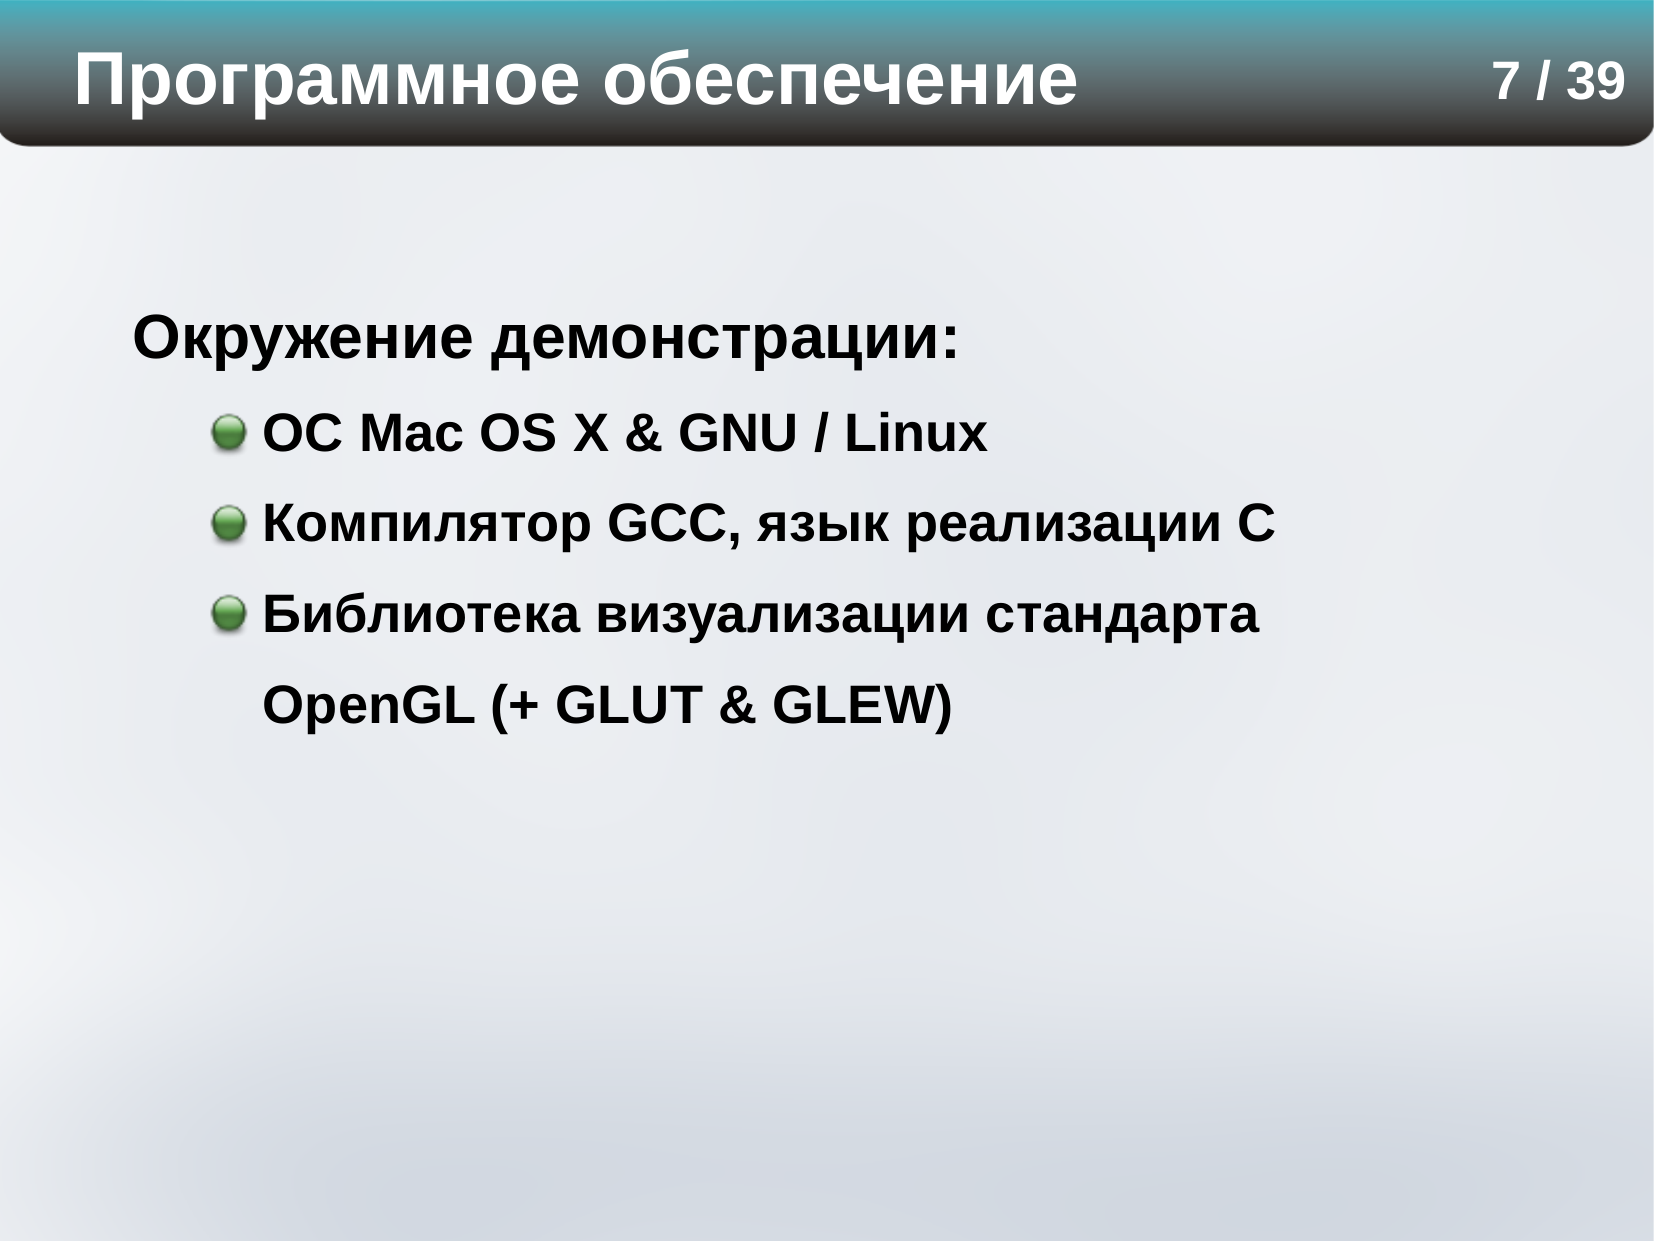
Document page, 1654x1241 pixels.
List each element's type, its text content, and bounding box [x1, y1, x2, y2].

picture [0, 0, 1654, 1241]
text_box Окружение демонстрации: ОС Mac OS X & GNU / Linux Компилятор GCC, язык реализации C Библиотека визуализации стандарта OpenGL (+ GLUT & GLEW) [118, 259, 1595, 708]
text_box Программное обеспечение [59, 29, 1241, 129]
text_box <номер> / 39 [1476, 42, 1654, 179]
